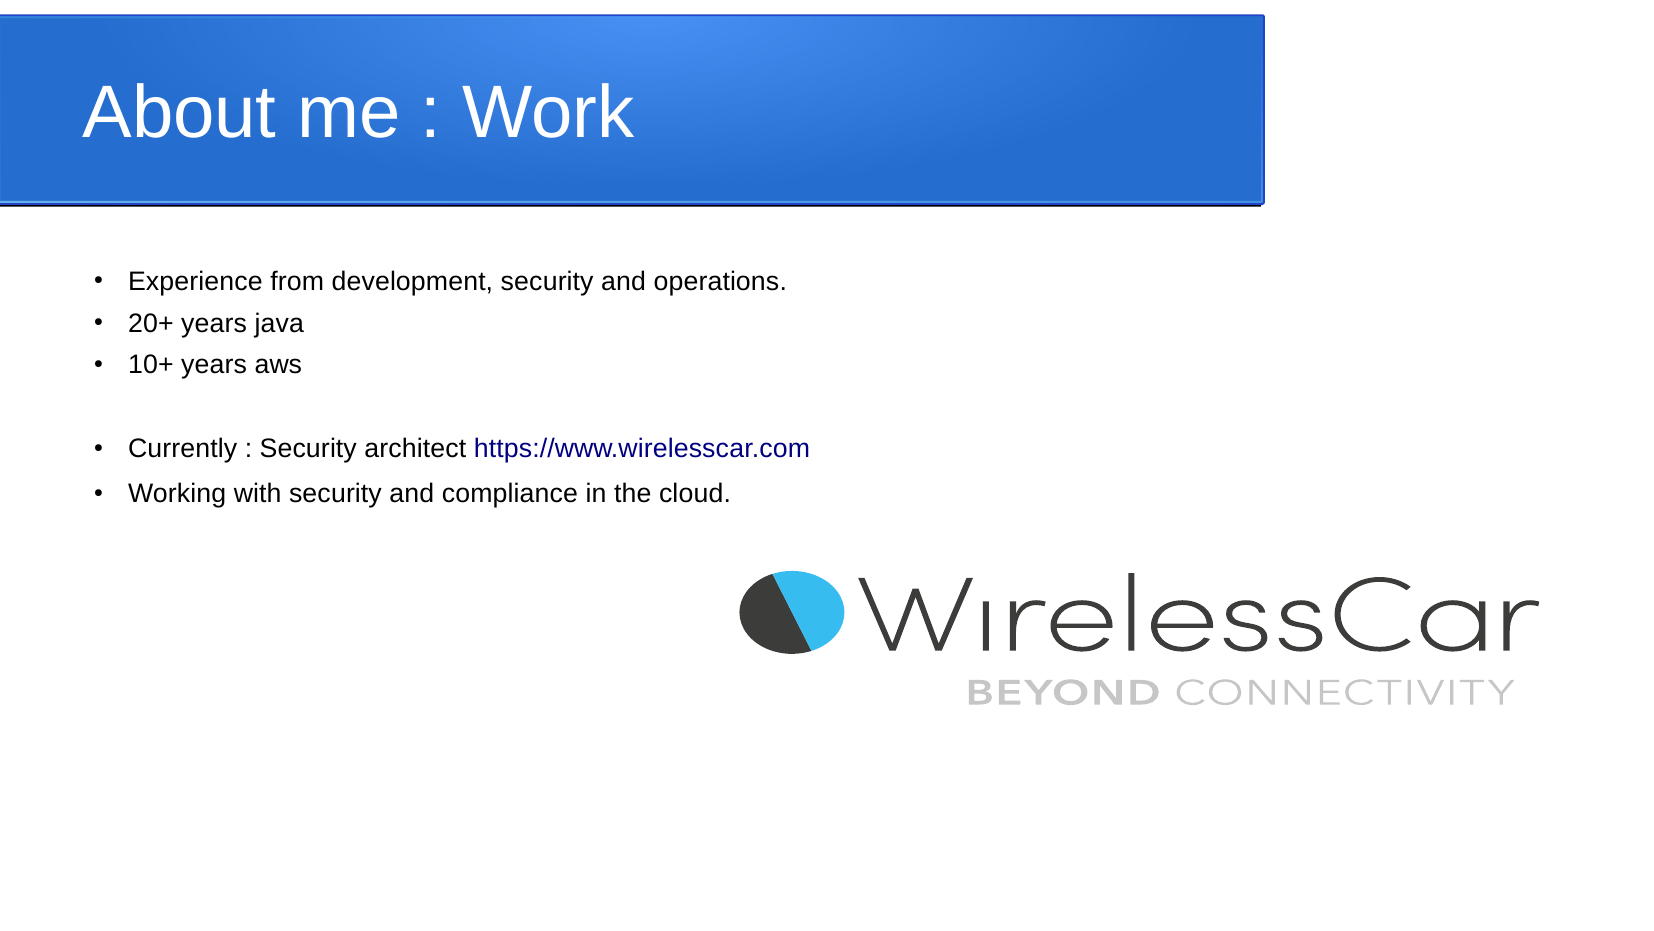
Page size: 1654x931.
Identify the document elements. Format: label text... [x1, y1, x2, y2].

title About me : Work [82, 35, 1235, 189]
list Experience from development, security and operations. 20+ years java 10+ years aws Currently : Security architect https://www.wirelesscar.com Working with security and compliance in the cloud. [82, 224, 1571, 511]
picture [715, 555, 1561, 732]
